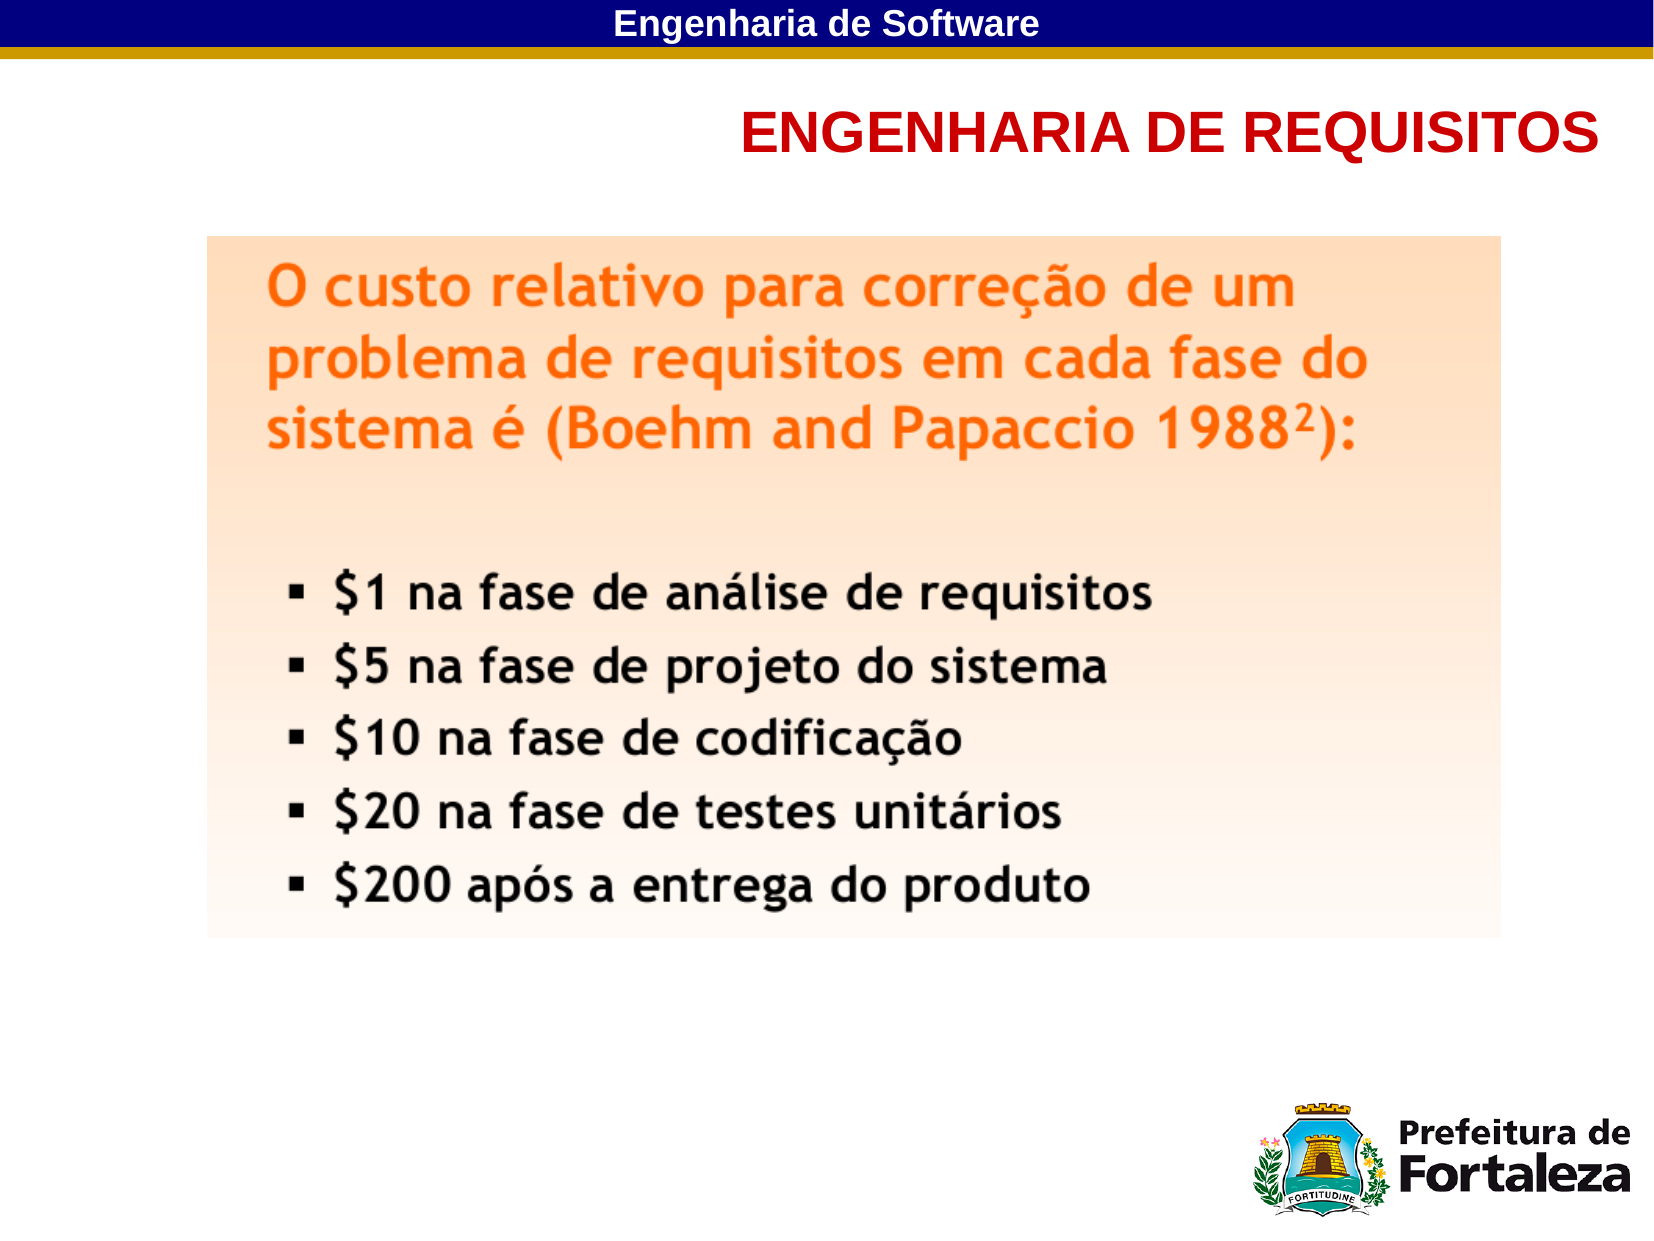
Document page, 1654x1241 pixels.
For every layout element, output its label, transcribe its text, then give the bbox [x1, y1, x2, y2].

text_box Engenharia de Software [0, 0, 1654, 47]
picture [1252, 1103, 1630, 1217]
text_box ENGENHARIA DE REQUISITOS [725, 92, 1654, 173]
picture [207, 236, 1501, 938]
text_box [0, 47, 1654, 60]
